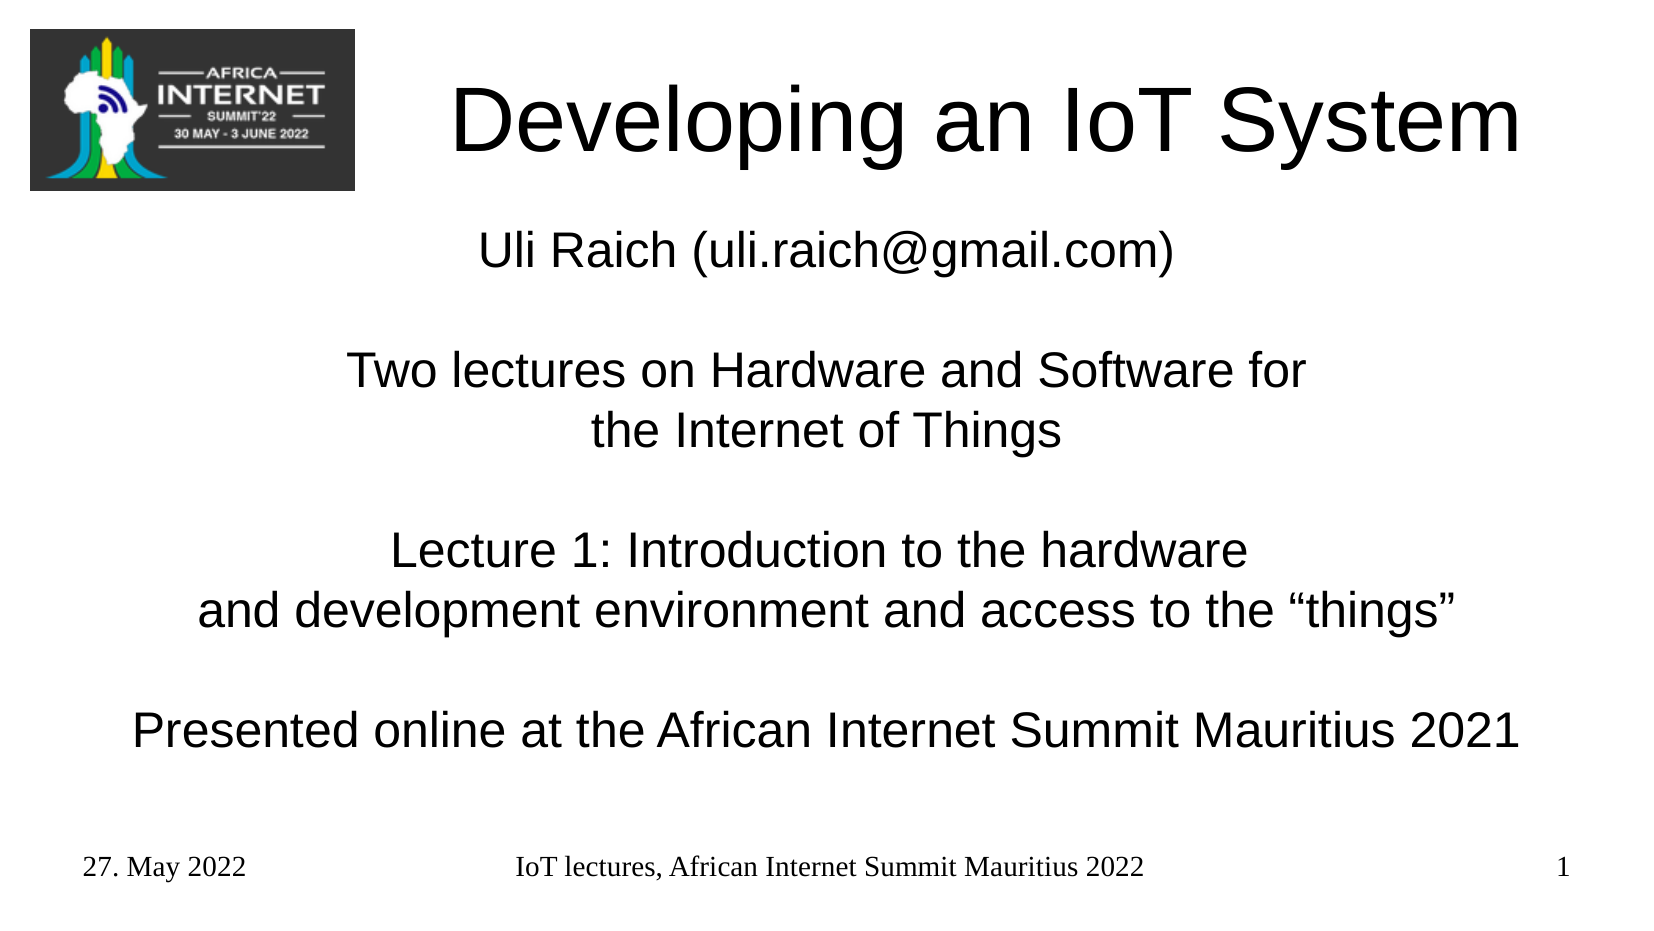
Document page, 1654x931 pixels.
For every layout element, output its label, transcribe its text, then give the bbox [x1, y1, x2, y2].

subtitle Uli Raich (uli.raich@gmail.com) Two lectures on Hardware and Software for the Internet of Things Lecture 1: Introduction to the hardware and development environment and access to the “things” Presented online at the African Internet Summit Mauritius 2021 [82, 217, 1571, 757]
title Developing an IoT System [403, 37, 1571, 193]
picture [30, 29, 355, 191]
